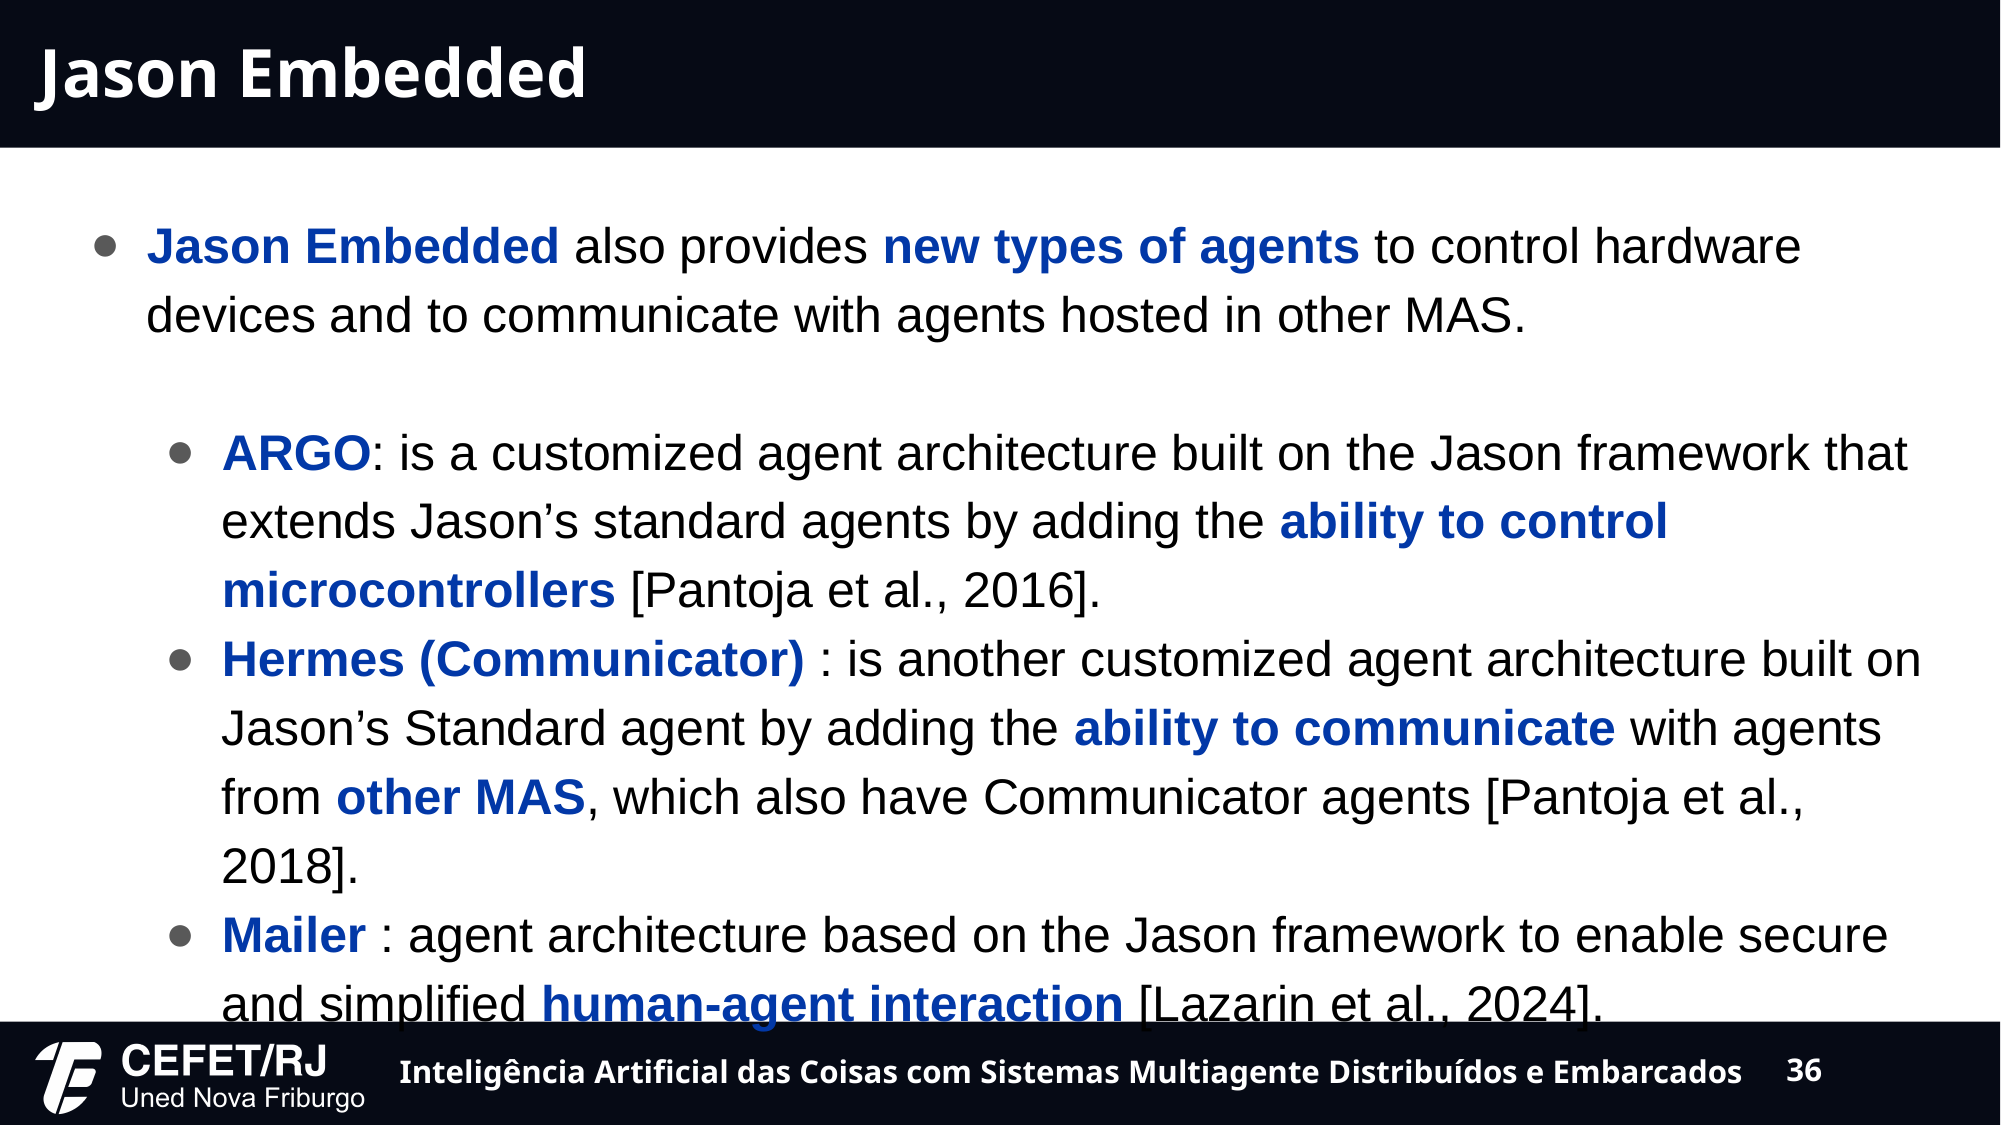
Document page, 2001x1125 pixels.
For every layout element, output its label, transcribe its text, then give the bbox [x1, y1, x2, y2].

text_box Jason Embedded [25, 23, 1999, 119]
picture [0, 1001, 398, 1125]
text_box Jason Embedded also provides new types of agents to control hardware devices and to communicate with agents hosted in other MAS. ARGO: is a customized agent architecture built on the Jason framework that extends Jason’s standard agents by adding the ability to control microcontrollers [Pantoja et al., 2016]. Hermes (Communicator) : is another customized agent architecture built on Jason’s Standard agent by adding the ability to communicate with agents from other MAS, which also have Communicator agents [Pantoja et al., 2018]. Mailer : agent architecture based on the Jason framework to enable secure and simplified human-agent interaction [Lazarin et al., 2024]. [57, 189, 1967, 1016]
